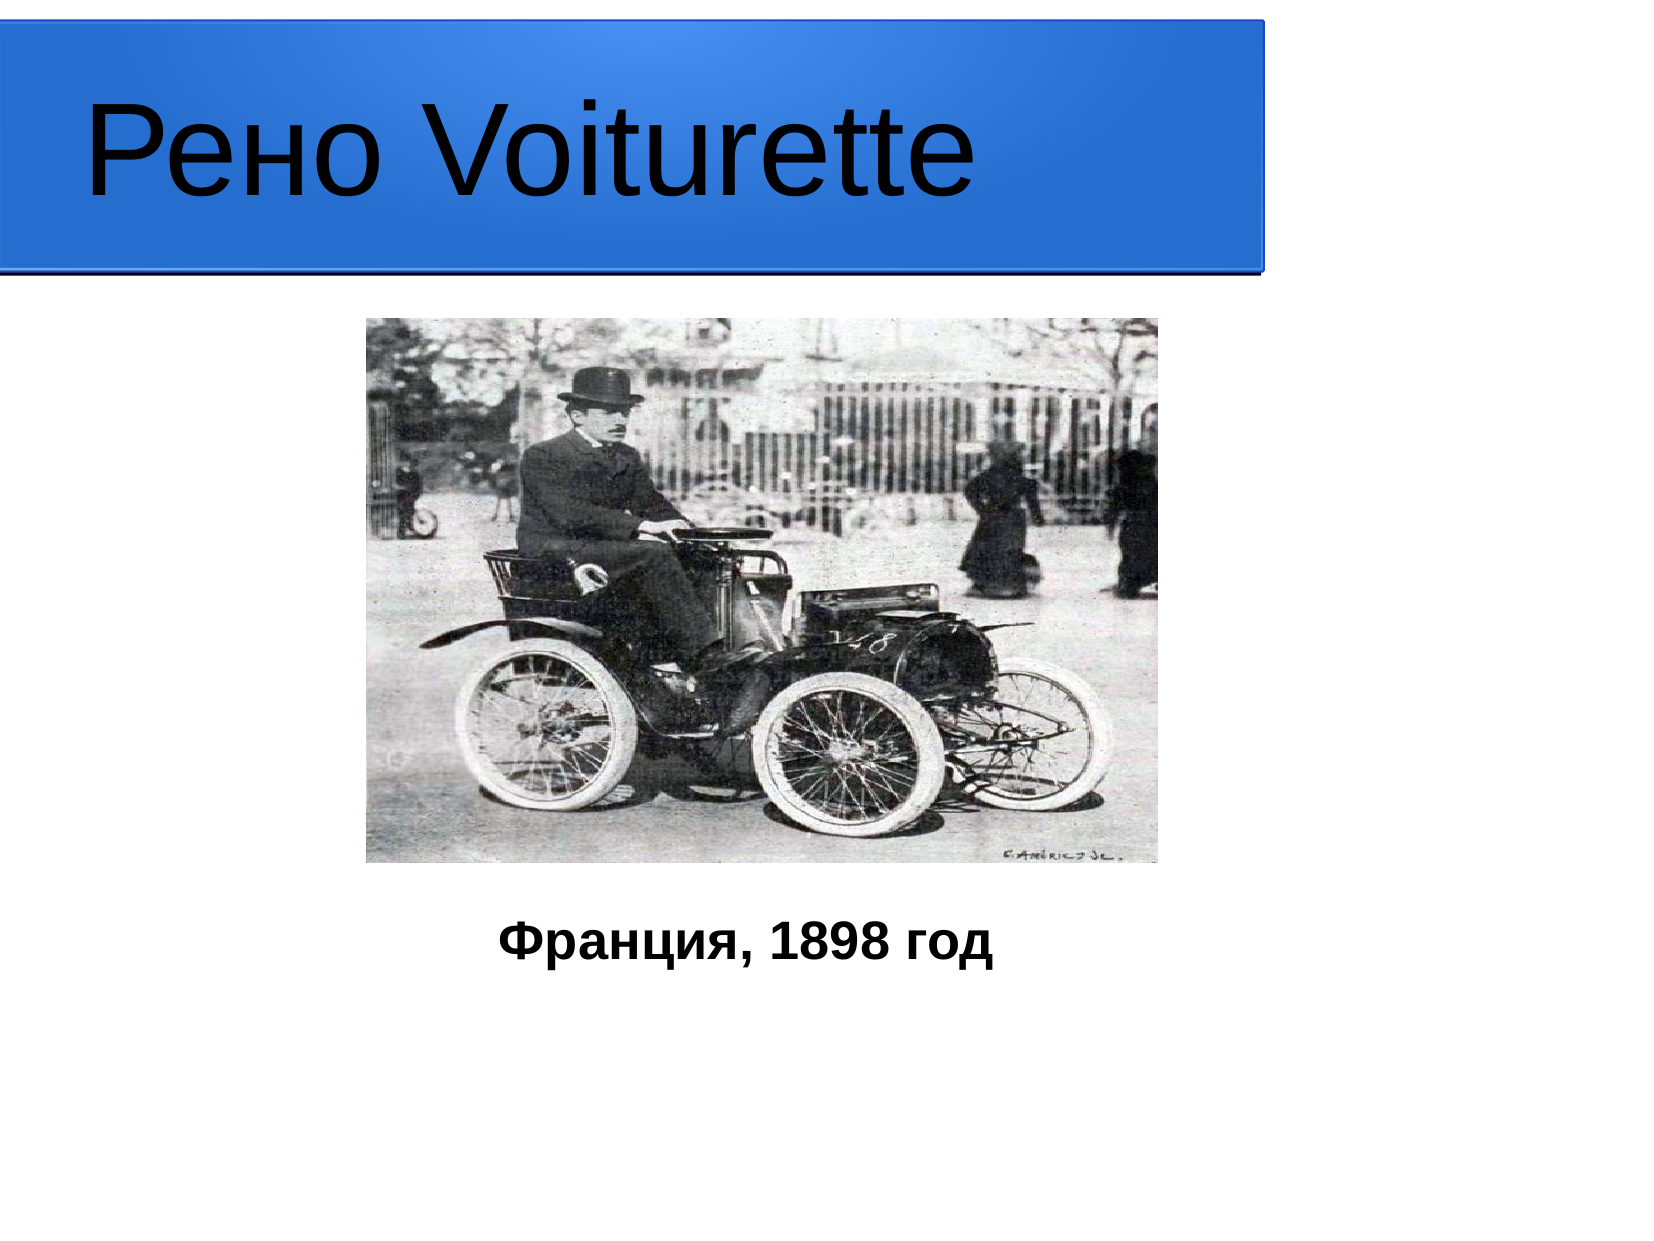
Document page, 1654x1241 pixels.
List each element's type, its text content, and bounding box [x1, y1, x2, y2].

title Рено Voiturette [82, 47, 1235, 252]
text_box Франция, 1898 год [484, 903, 1075, 1040]
picture [366, 318, 1158, 863]
